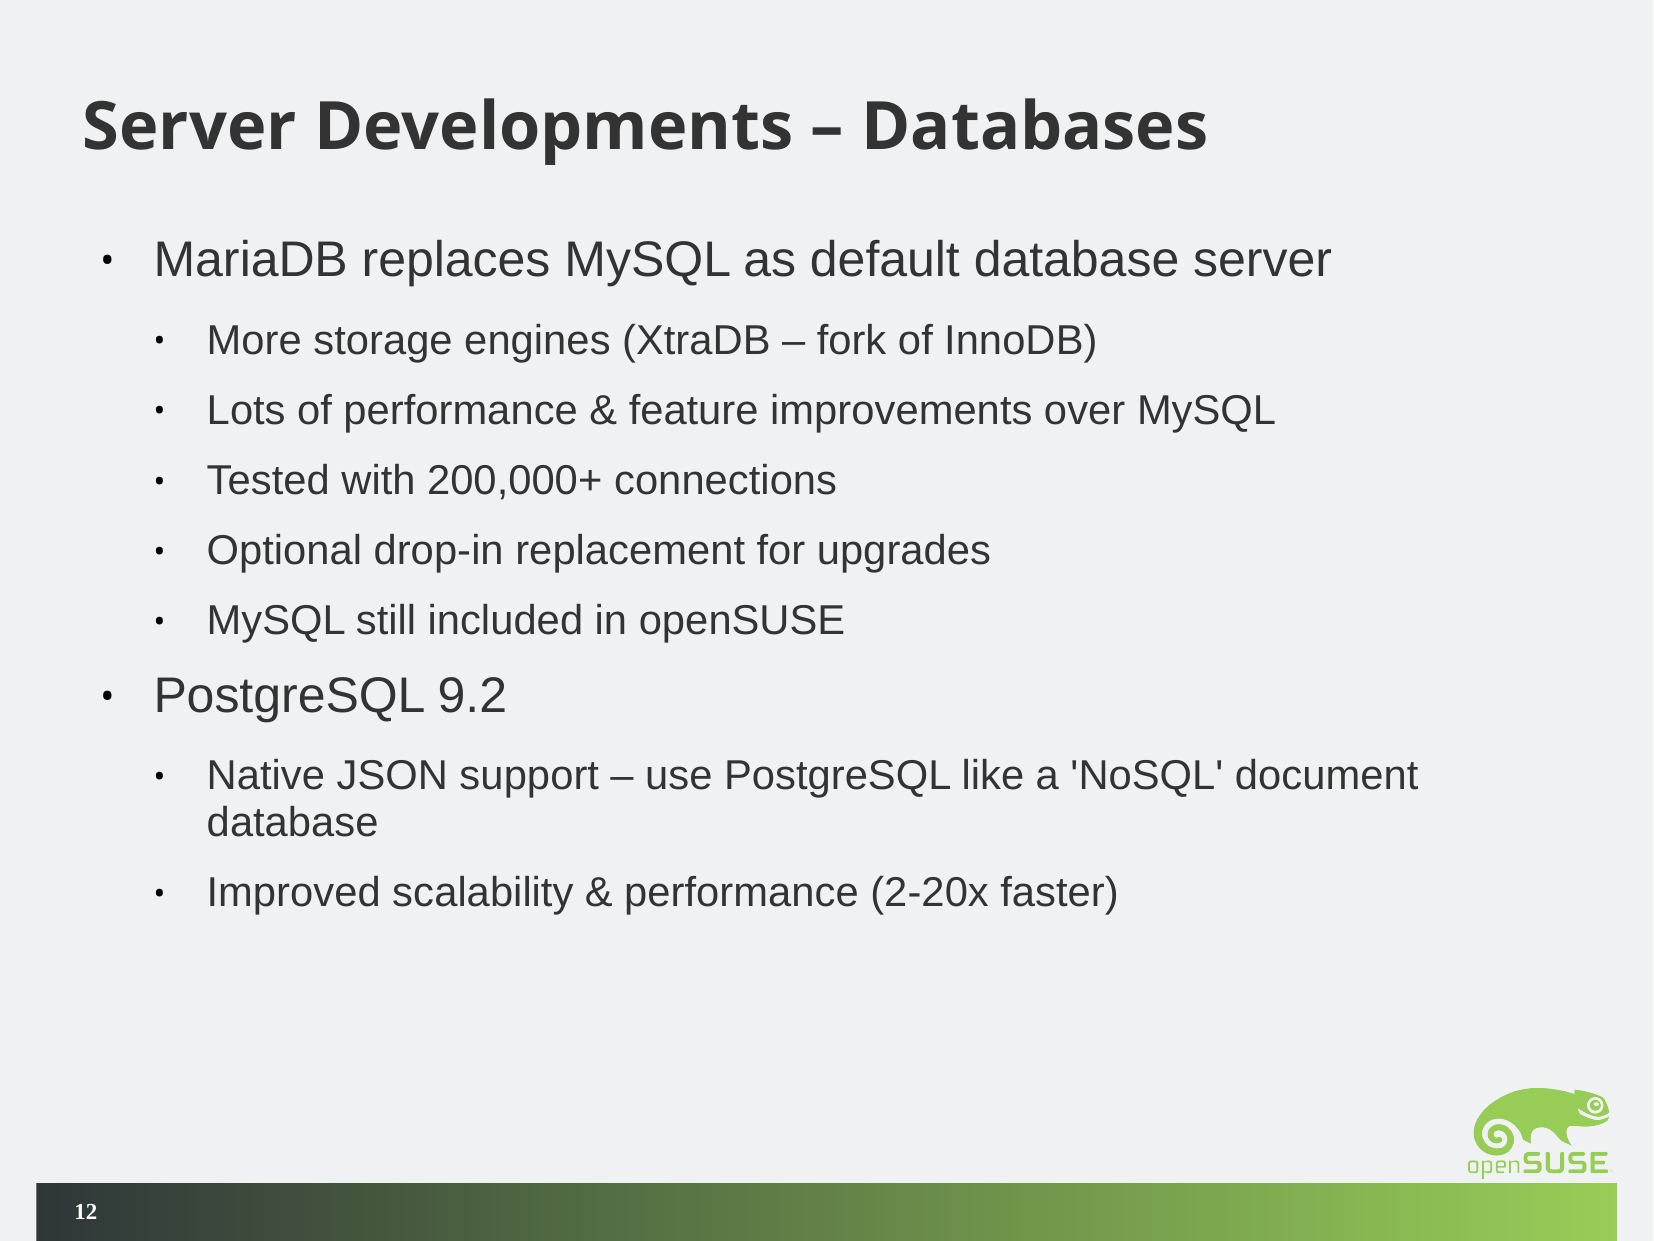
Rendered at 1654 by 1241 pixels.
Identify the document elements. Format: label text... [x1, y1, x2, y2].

list MariaDB replaces MySQL as default database server More storage engines (XtraDB – fork of InnoDB) Lots of performance & feature improvements over MySQL Tested with 200,000+ connections Optional drop-in replacement for upgrades MySQL still included in openSUSE PostgreSQL 9.2 Native JSON support – use PostgreSQL like a 'NoSQL' document database Improved scalability & performance (2-20x faster) [82, 231, 1571, 951]
title Server Developments – Databases [82, 49, 1571, 198]
picture [0, 0, 1654, 1241]
